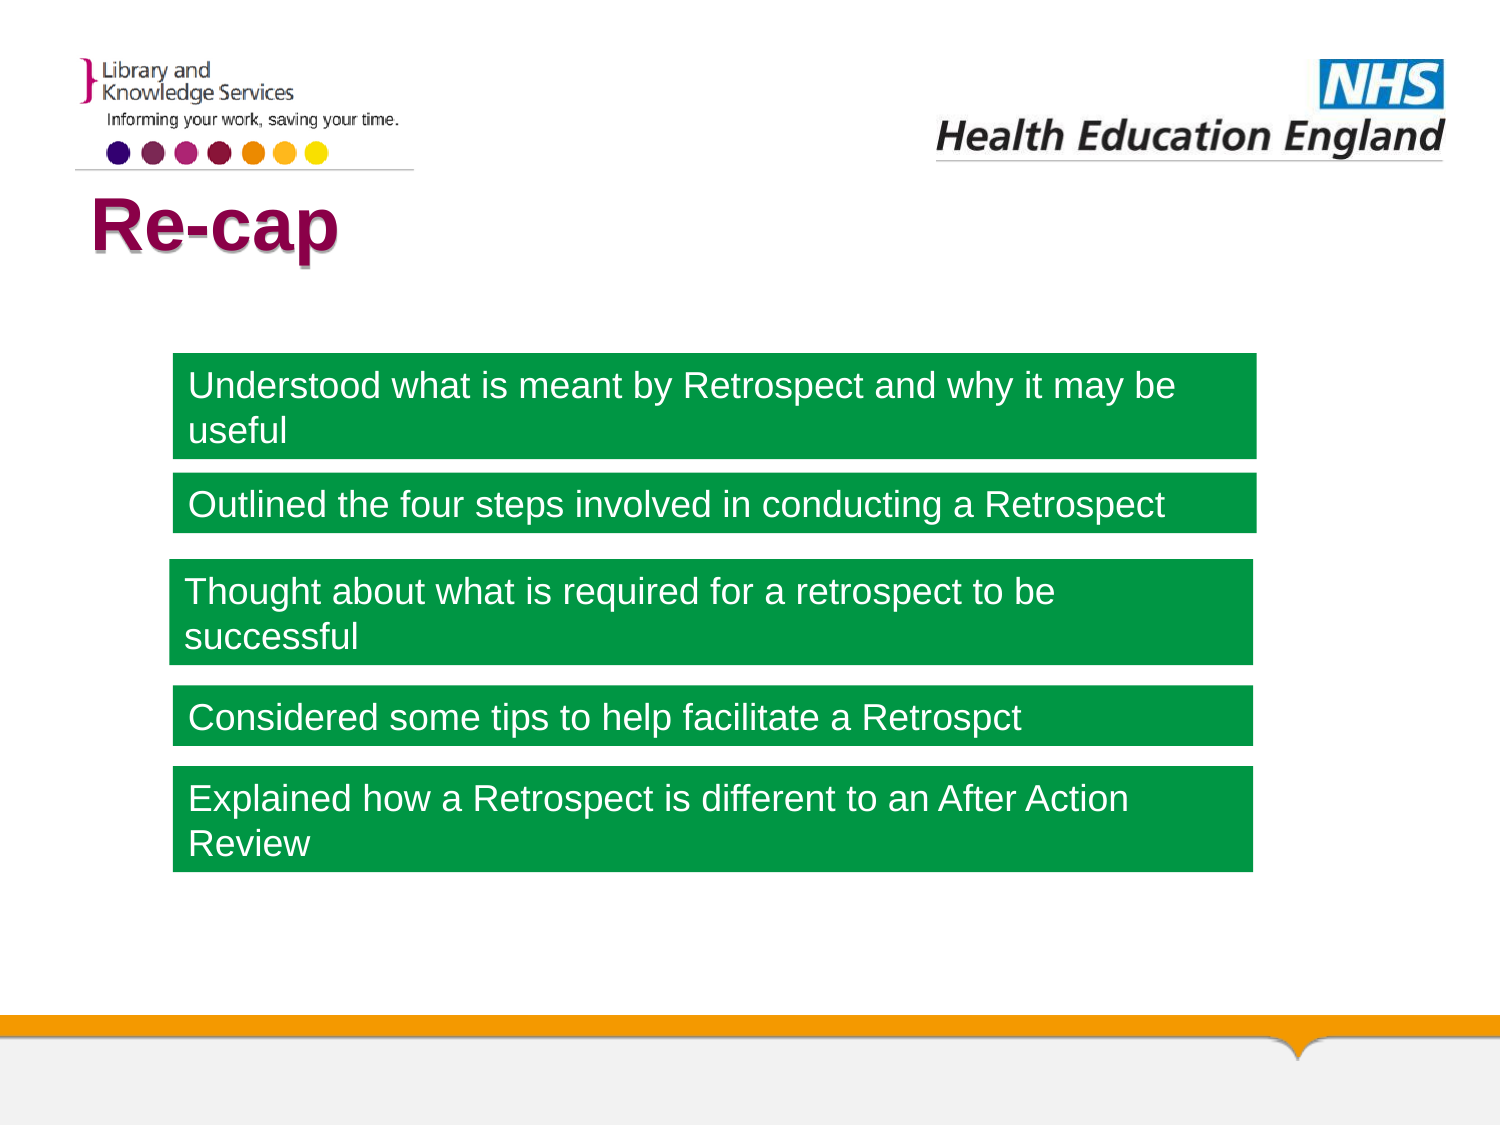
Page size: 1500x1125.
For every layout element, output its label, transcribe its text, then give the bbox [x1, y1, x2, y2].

text_box Explained how a Retrospect is different to an After Action Review [172, 766, 1254, 873]
title Re-cap [112, 204, 1388, 317]
text_box Outlined the four steps involved in conducting a Retrospect [172, 472, 1257, 534]
picture [75, 54, 416, 169]
text_box Understood what is meant by Retrospect and why it may be useful [172, 353, 1257, 460]
text_box Thought about what is required for a retrospect to be successful [169, 559, 1254, 666]
text_box Considered some tips to help facilitate a Retrospct [172, 685, 1254, 746]
